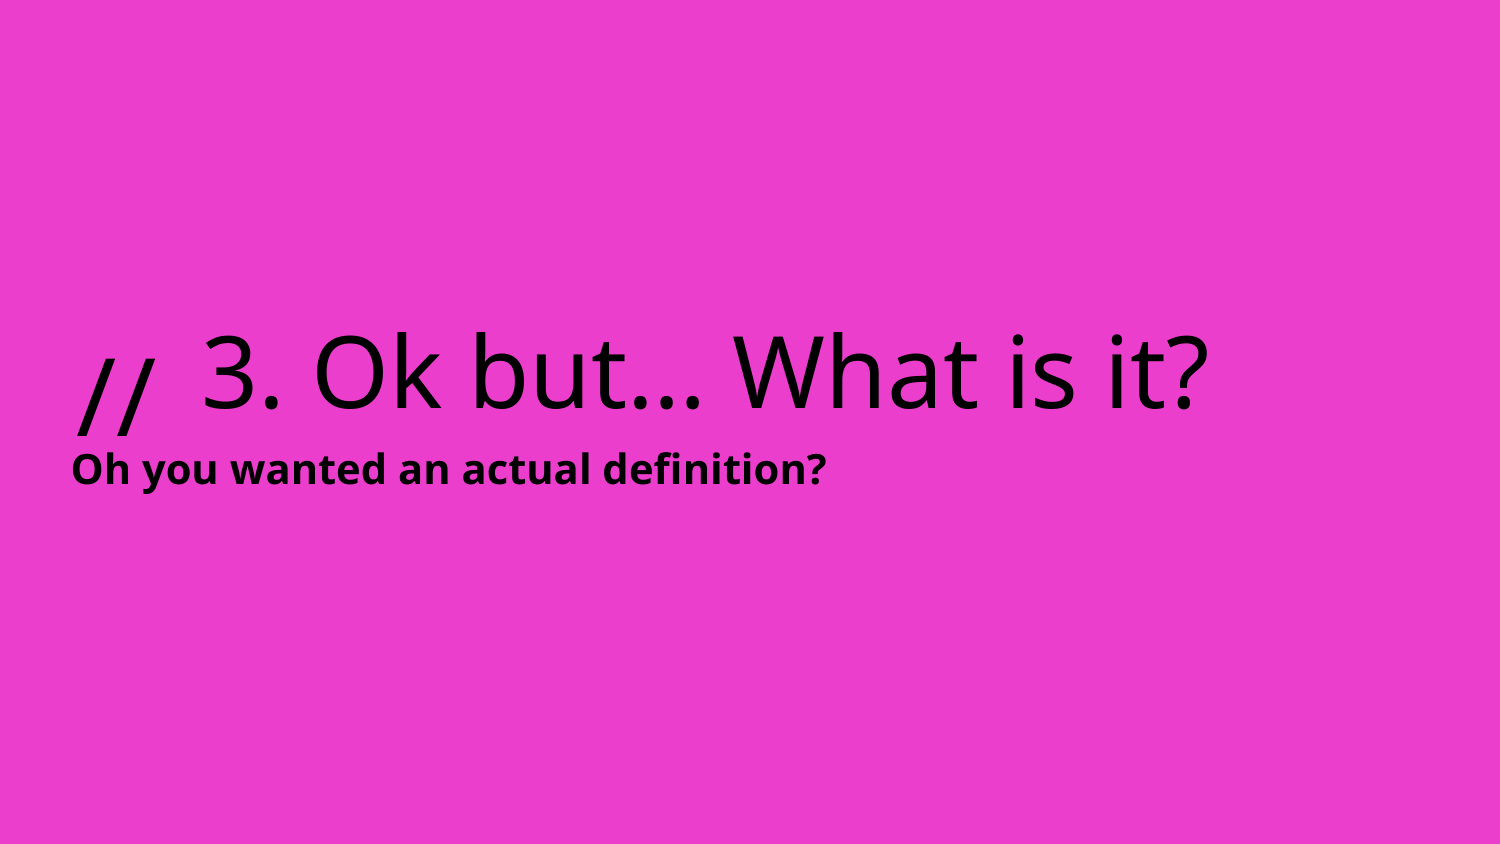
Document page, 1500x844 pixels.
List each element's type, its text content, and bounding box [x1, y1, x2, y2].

text_box // [61, 293, 264, 474]
title 3. Ok but… What is it? [264, 308, 1402, 421]
subtitle Oh you wanted an actual definition? [70, 435, 1402, 522]
